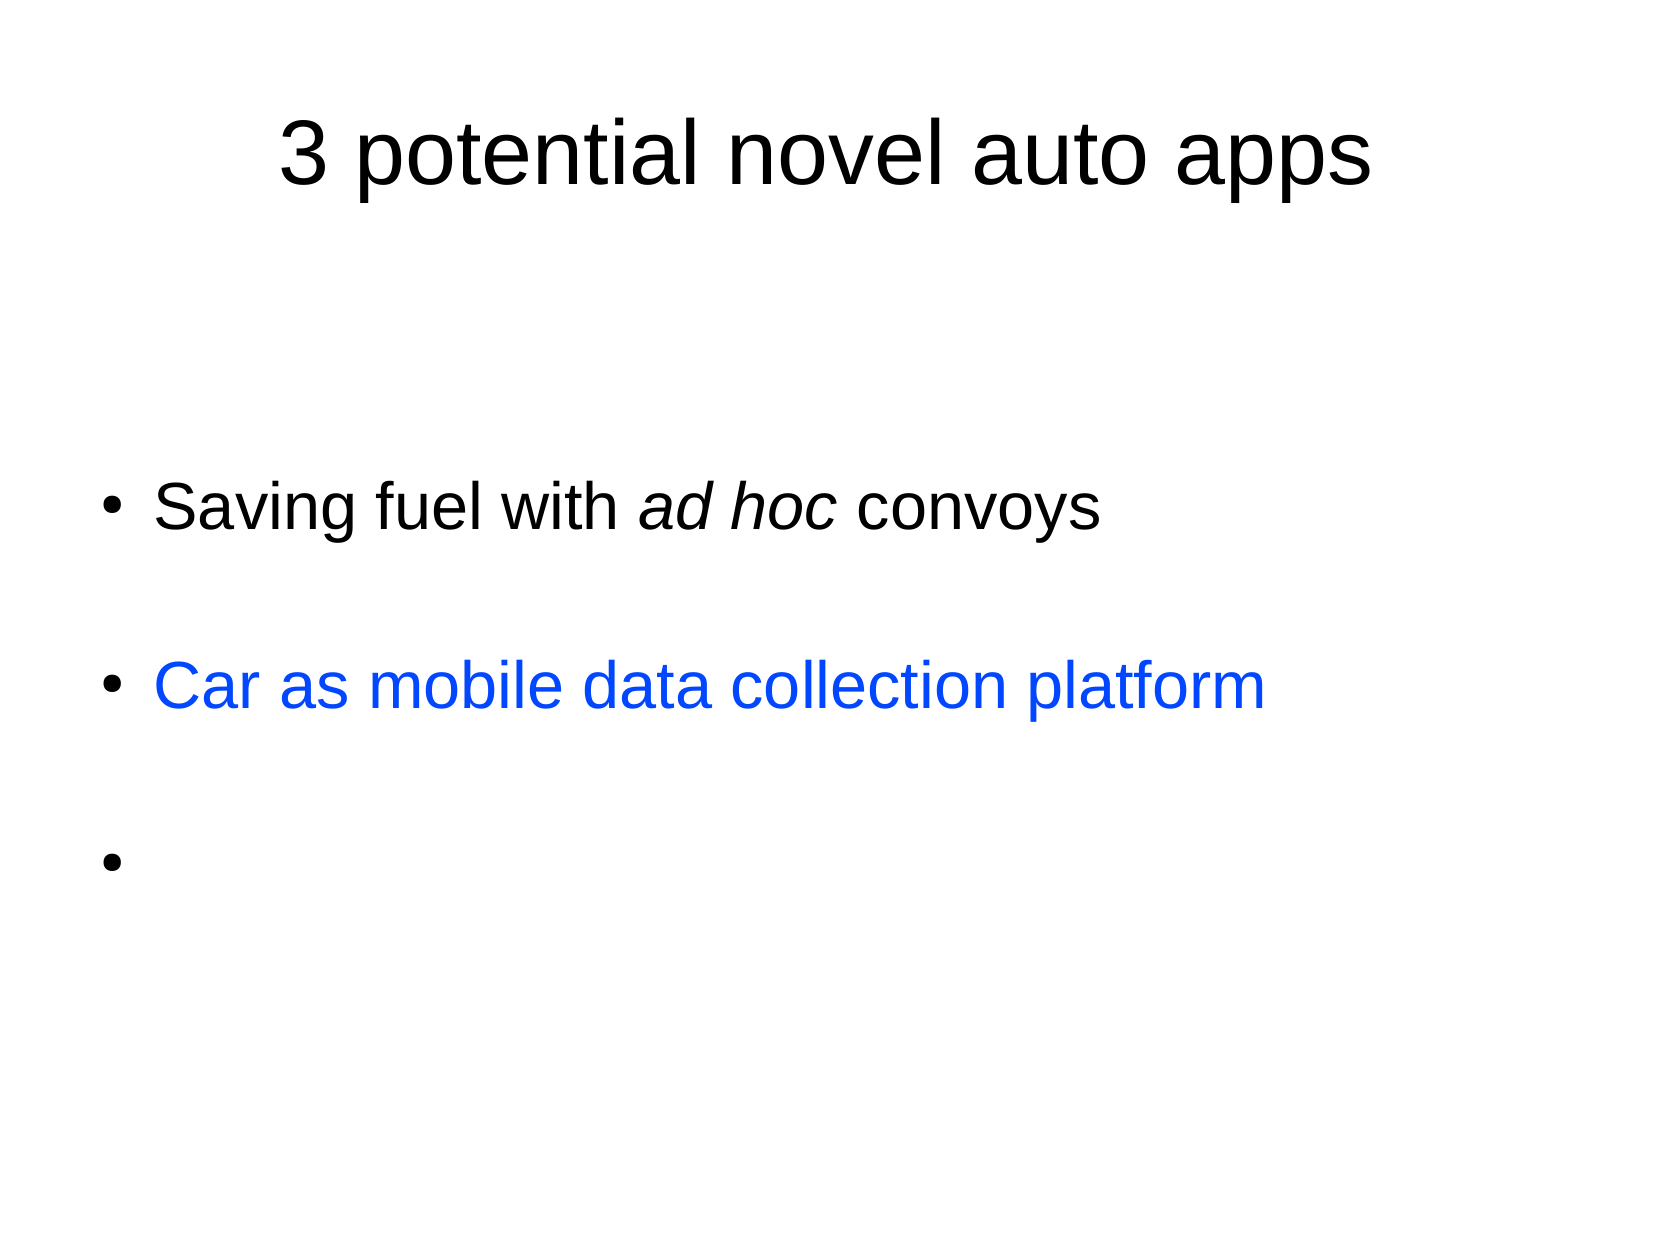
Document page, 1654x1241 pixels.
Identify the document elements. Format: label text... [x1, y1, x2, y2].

title 3 potential novel auto apps [82, 49, 1571, 257]
list Saving fuel with ad hoc convoys Car as mobile data collection platform [82, 290, 1571, 1109]
